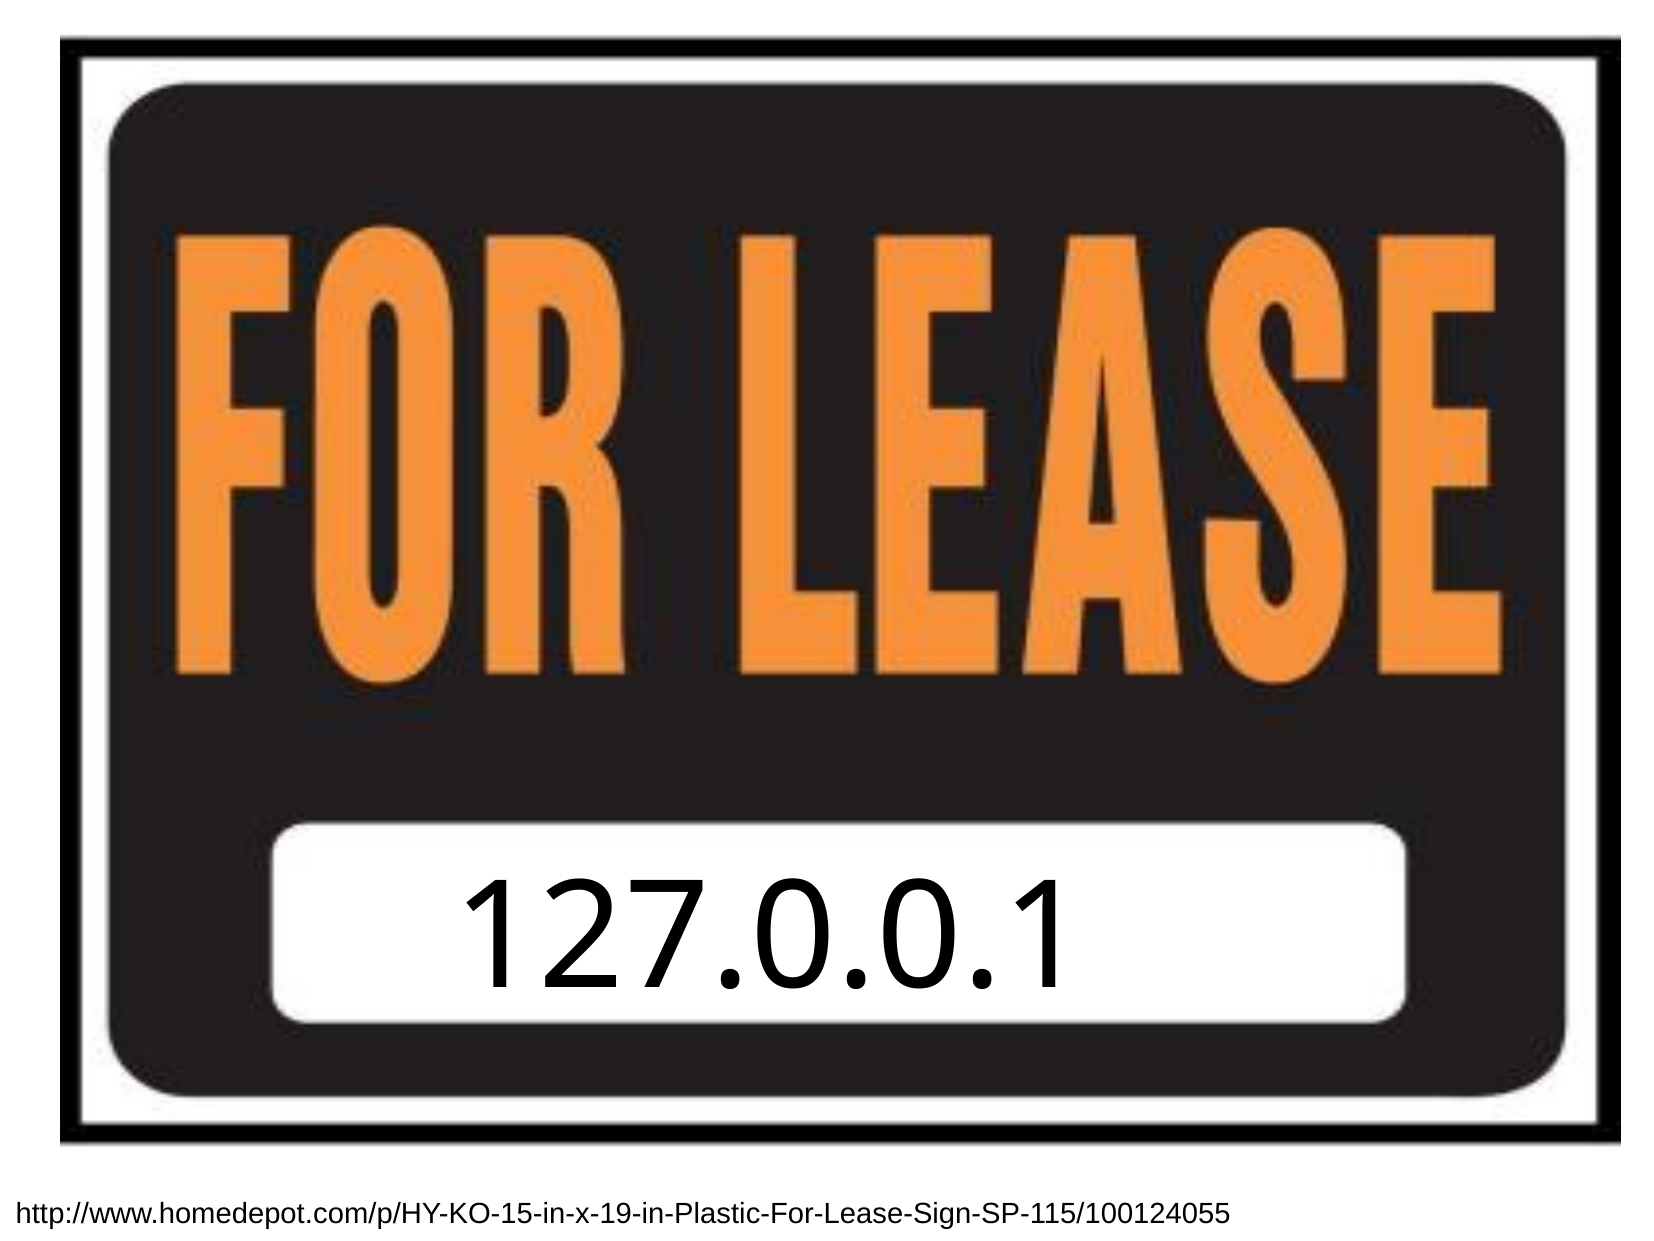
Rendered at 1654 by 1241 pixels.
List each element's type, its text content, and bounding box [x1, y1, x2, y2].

title http://www.homedepot.com/p/HY-KO-15-in-x-19-in-Plastic-For-Lease-Sign-SP-115/100124055 [0, 1110, 1369, 1241]
title 127.0.0.1 [26, 825, 1516, 1035]
picture [60, 0, 1621, 1241]
